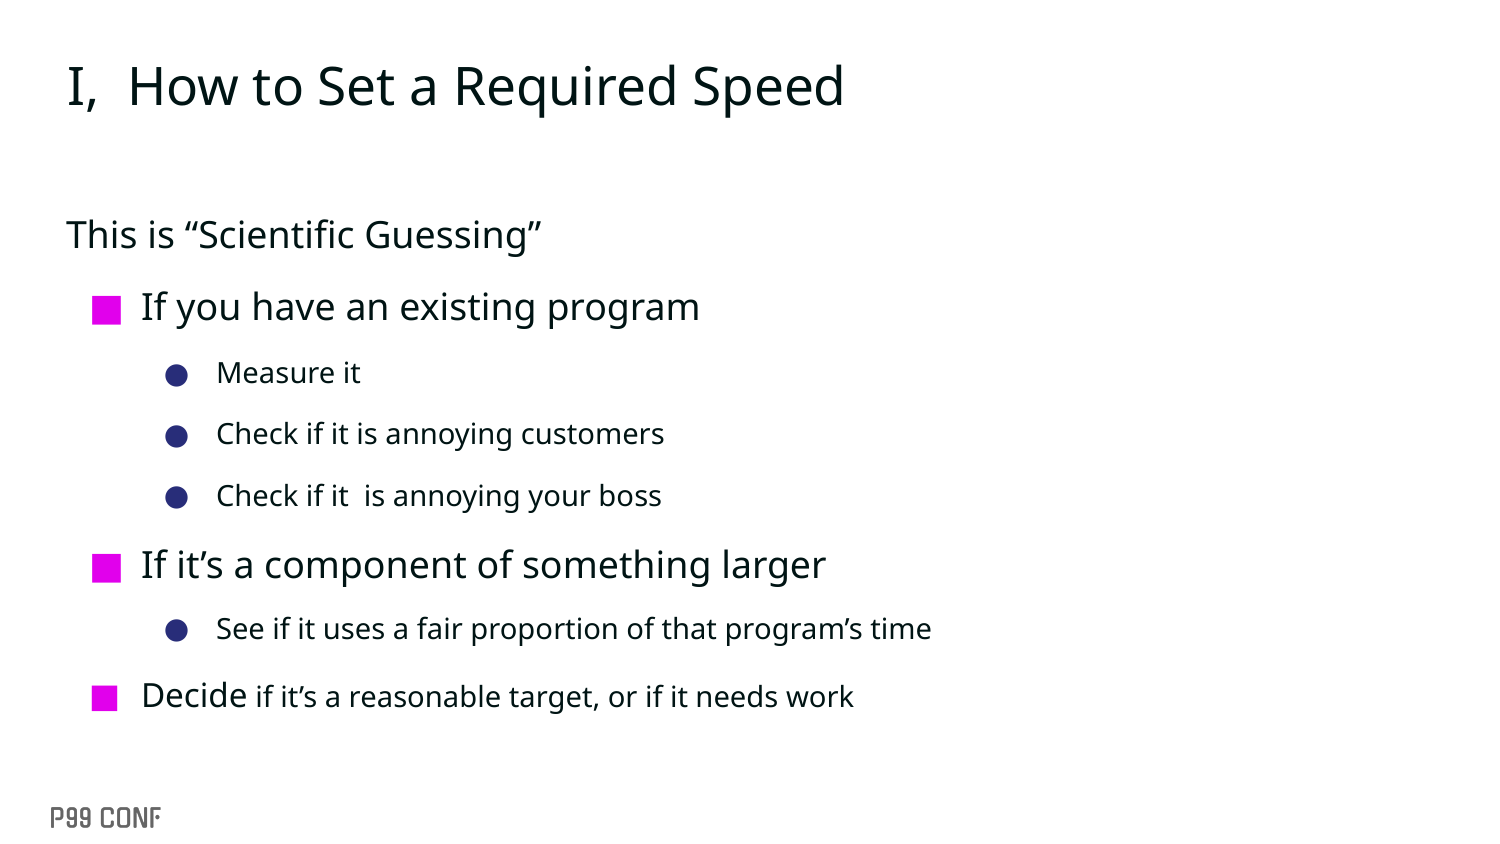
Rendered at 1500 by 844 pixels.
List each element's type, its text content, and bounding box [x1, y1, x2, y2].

picture [51, 807, 161, 828]
list This is “Scientific Guessing” If you have an existing program Measure it Check if it is annoying customers Check if it is annoying your boss If it’s a component of something larger See if it uses a fair proportion of that program’s time Decide if it’s a reasonable target, or if it needs work [51, 189, 1449, 750]
title I, How to Set a Required Speed [52, 37, 1451, 132]
